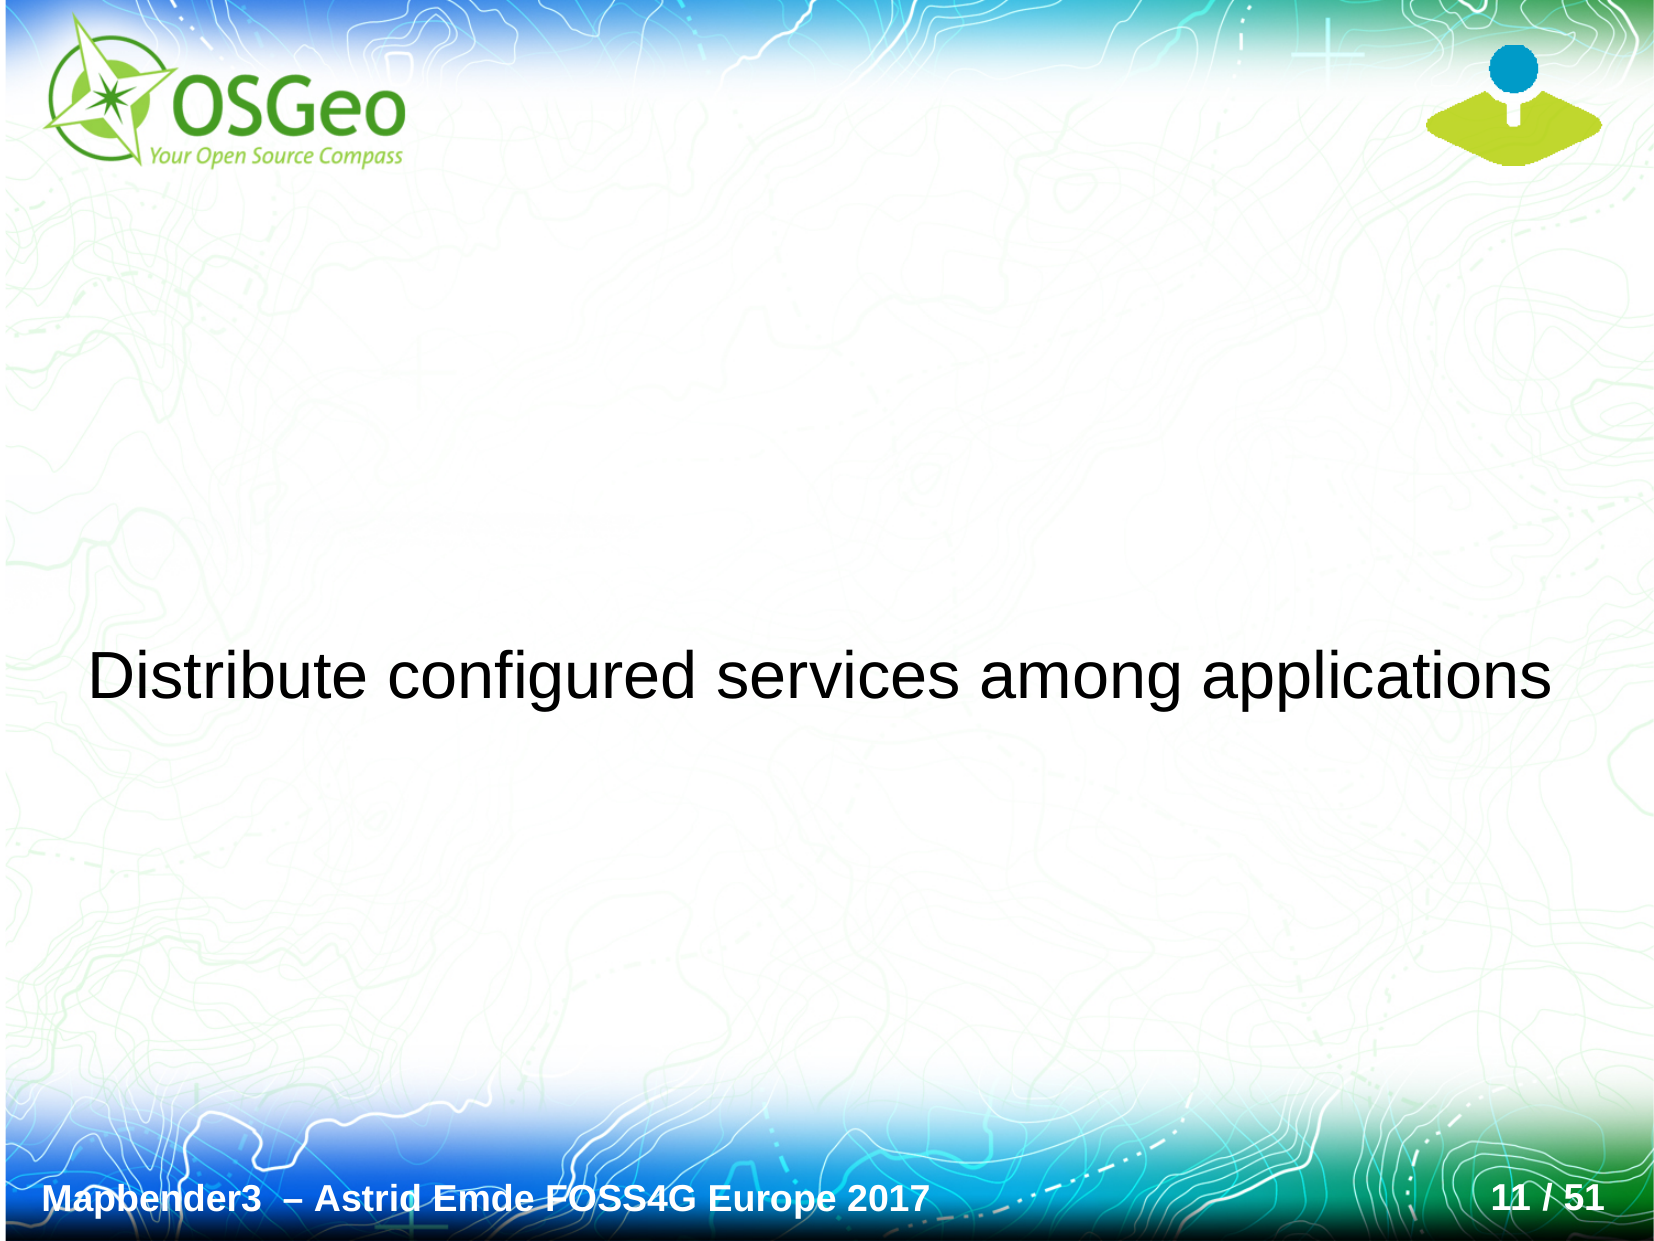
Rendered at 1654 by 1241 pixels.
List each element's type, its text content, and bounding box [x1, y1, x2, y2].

subtitle Distribute configured services among applications [76, 177, 1565, 1173]
picture [5, 0, 1654, 1241]
